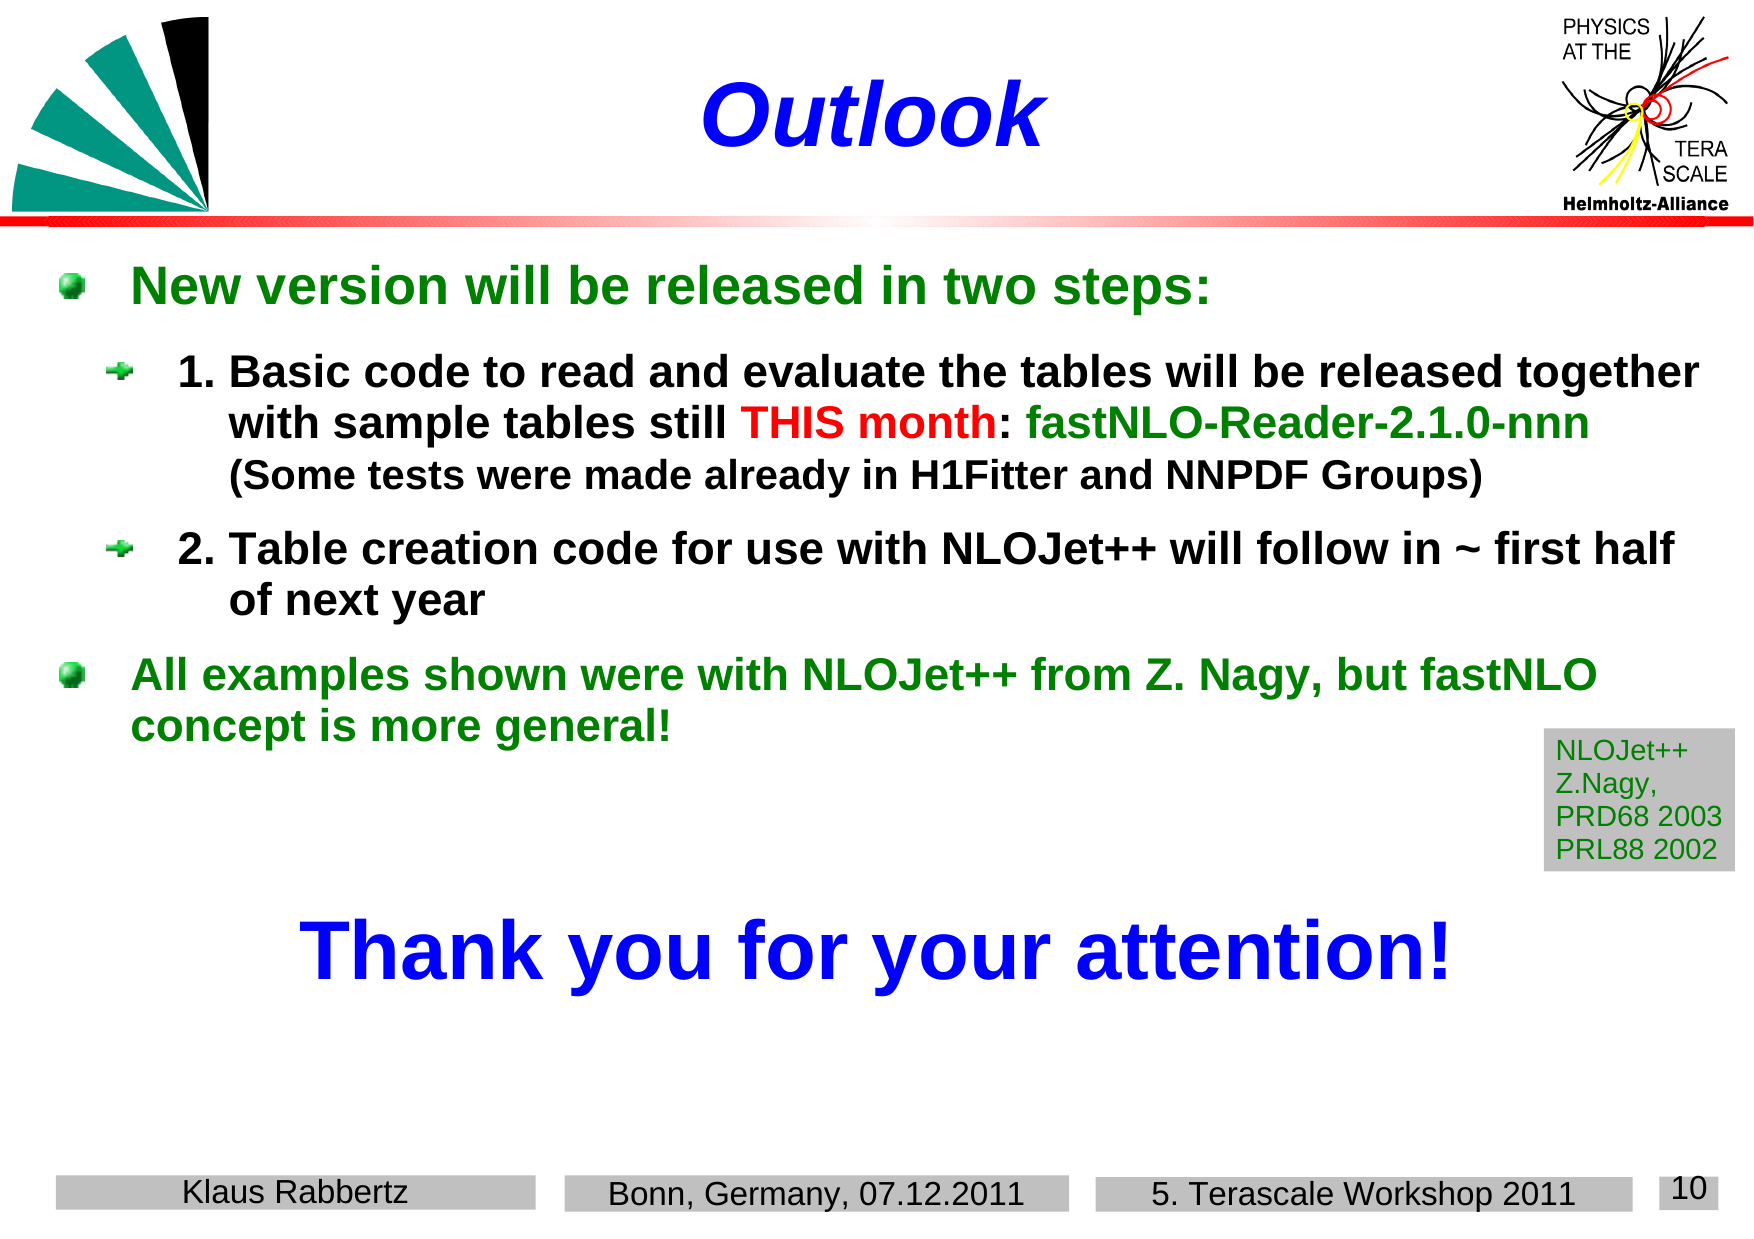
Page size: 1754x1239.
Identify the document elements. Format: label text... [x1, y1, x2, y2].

text_box NLOJet++ Z.Nagy, PRD68 2003 PRL88 2002 [1543, 728, 1735, 872]
text_box Thank you for your attention! [287, 898, 1468, 1004]
title Outlook [220, 16, 1525, 213]
picture [1546, 9, 1744, 223]
list New version will be released in two steps: 1. Basic code to read and evaluate the tables will be released together with sample tables still THIS month: fastNLO-Reader-2.1.0-nnn (Some tests were made already in H1Fitter and NNPDF Groups) 2. Table creation code for use with NLOJet++ will follow in ~ first half of next year All examples shown were with NLOJet++ from Z. Nagy, but fastNLO concept is more general! [47, 255, 1731, 1044]
picture [12, 17, 209, 214]
